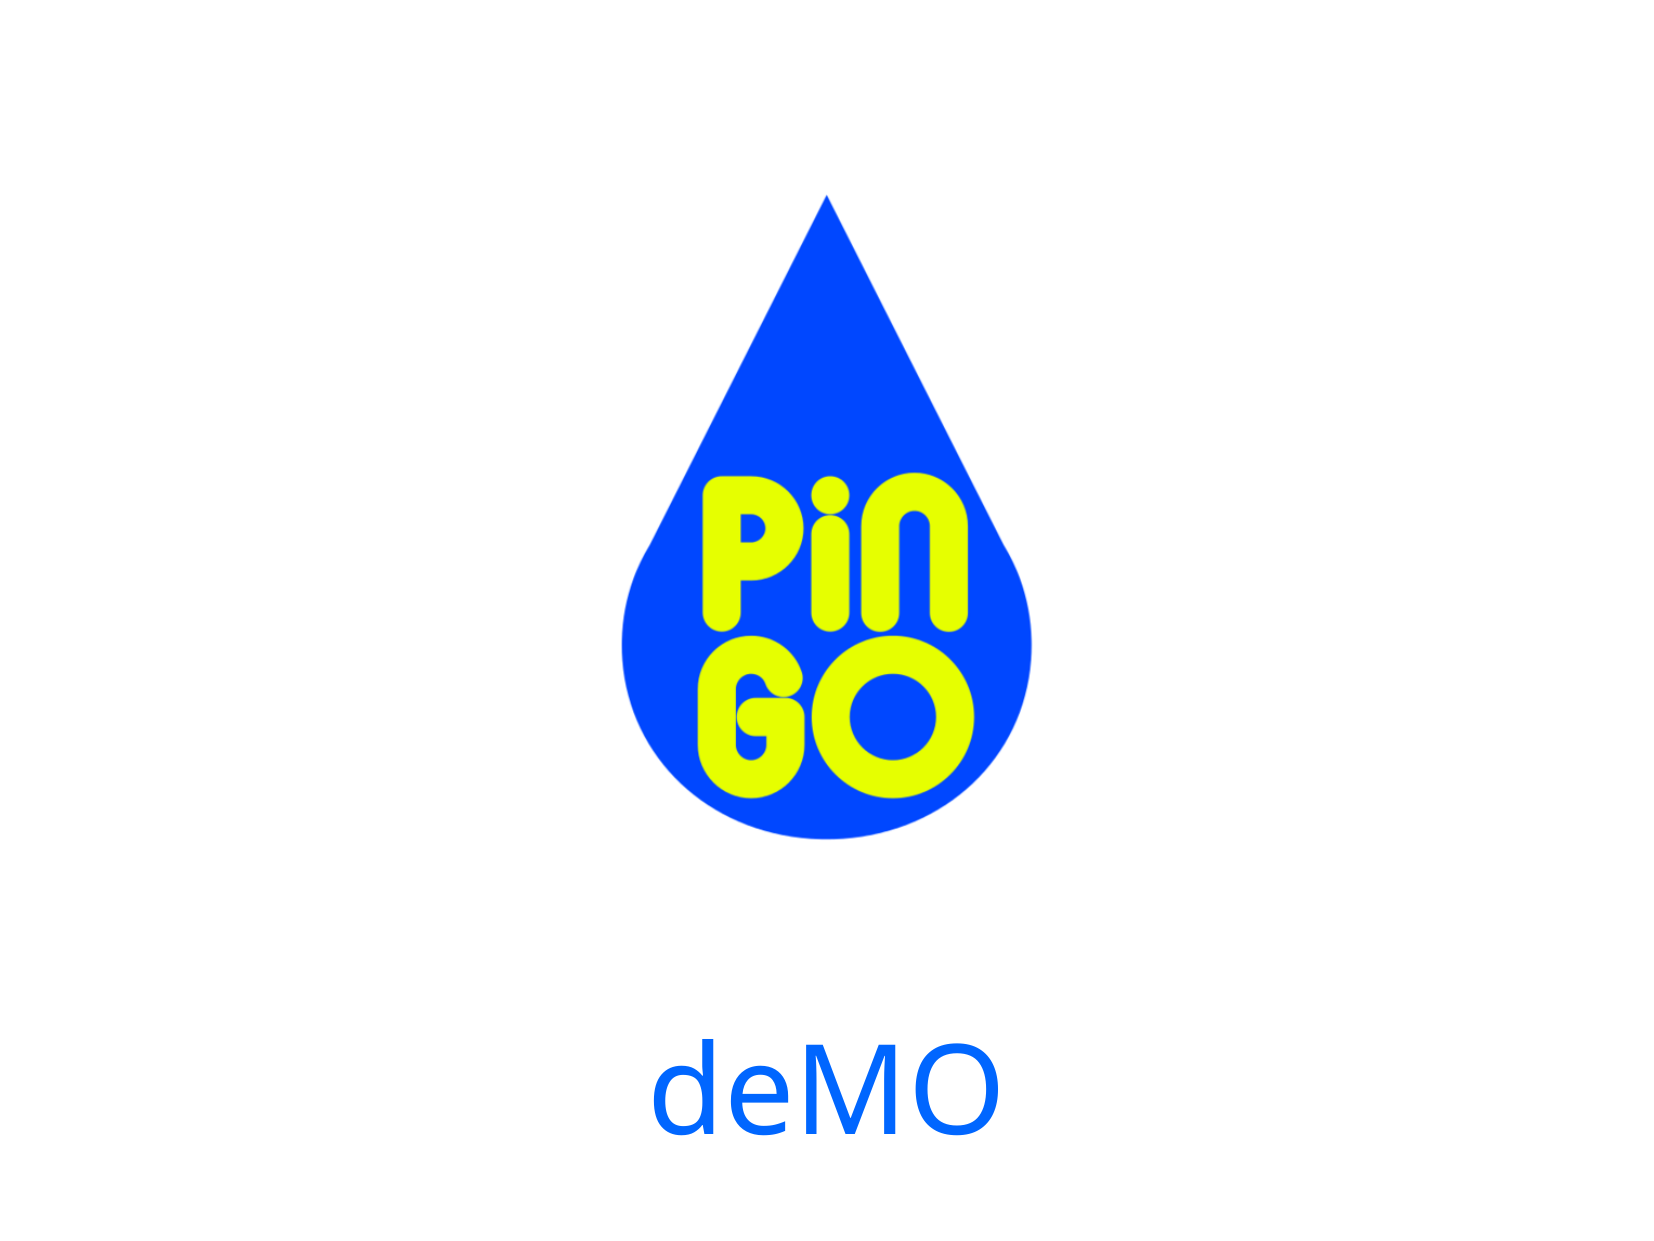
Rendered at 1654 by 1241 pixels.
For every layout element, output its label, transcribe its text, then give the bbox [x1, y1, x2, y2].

title deMO [82, 1003, 1571, 1169]
picture [619, 192, 1035, 842]
